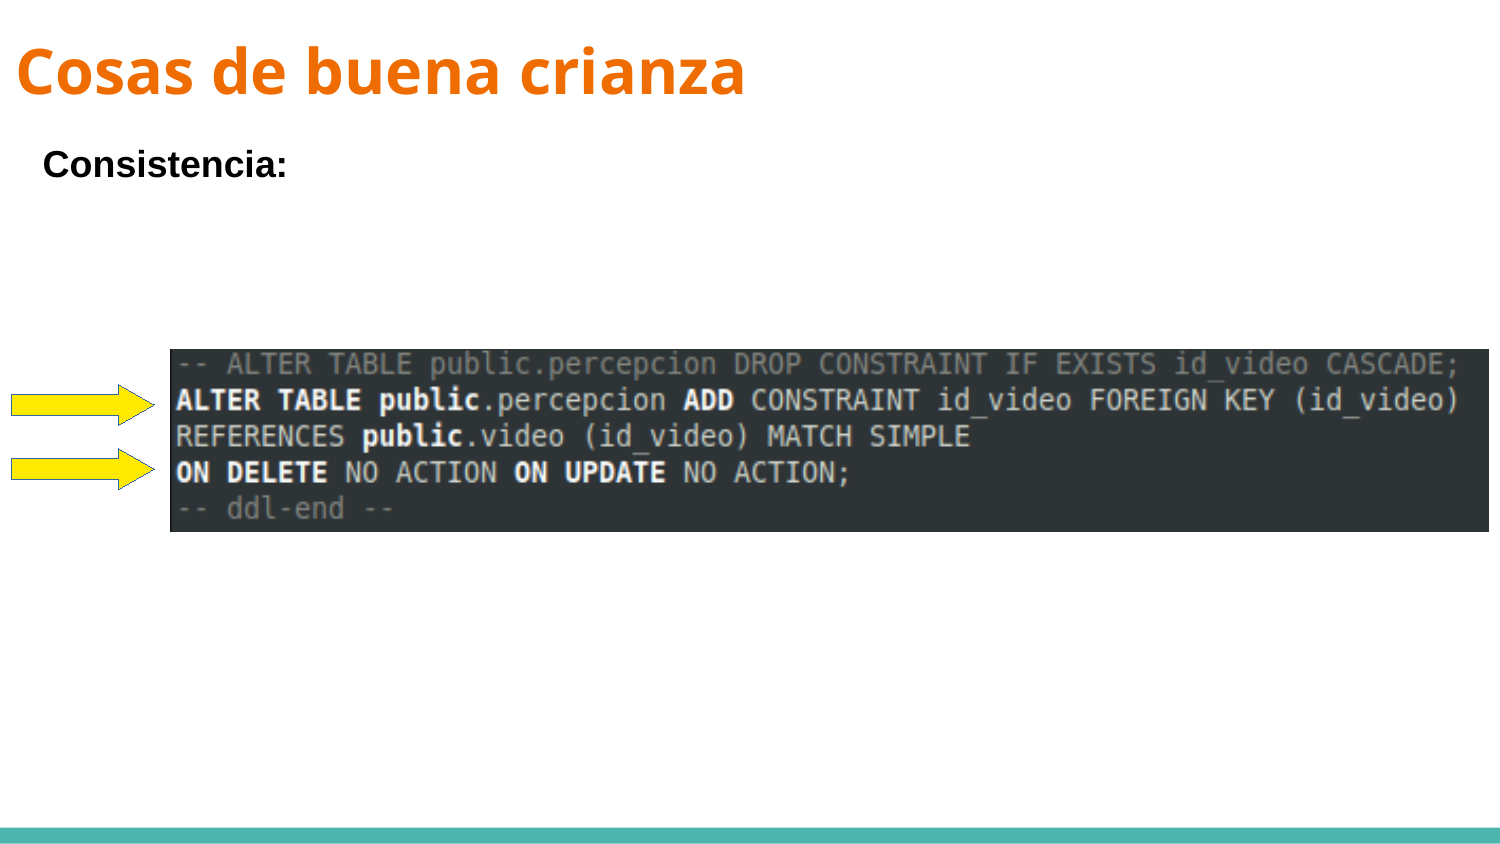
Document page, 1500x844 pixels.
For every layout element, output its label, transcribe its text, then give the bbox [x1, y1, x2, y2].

picture [170, 349, 1489, 532]
title Cosas de buena crianza [0, 11, 1469, 128]
text_box [11, 384, 155, 426]
text_box [11, 448, 155, 490]
text_box Consistencia: [27, 135, 1477, 514]
